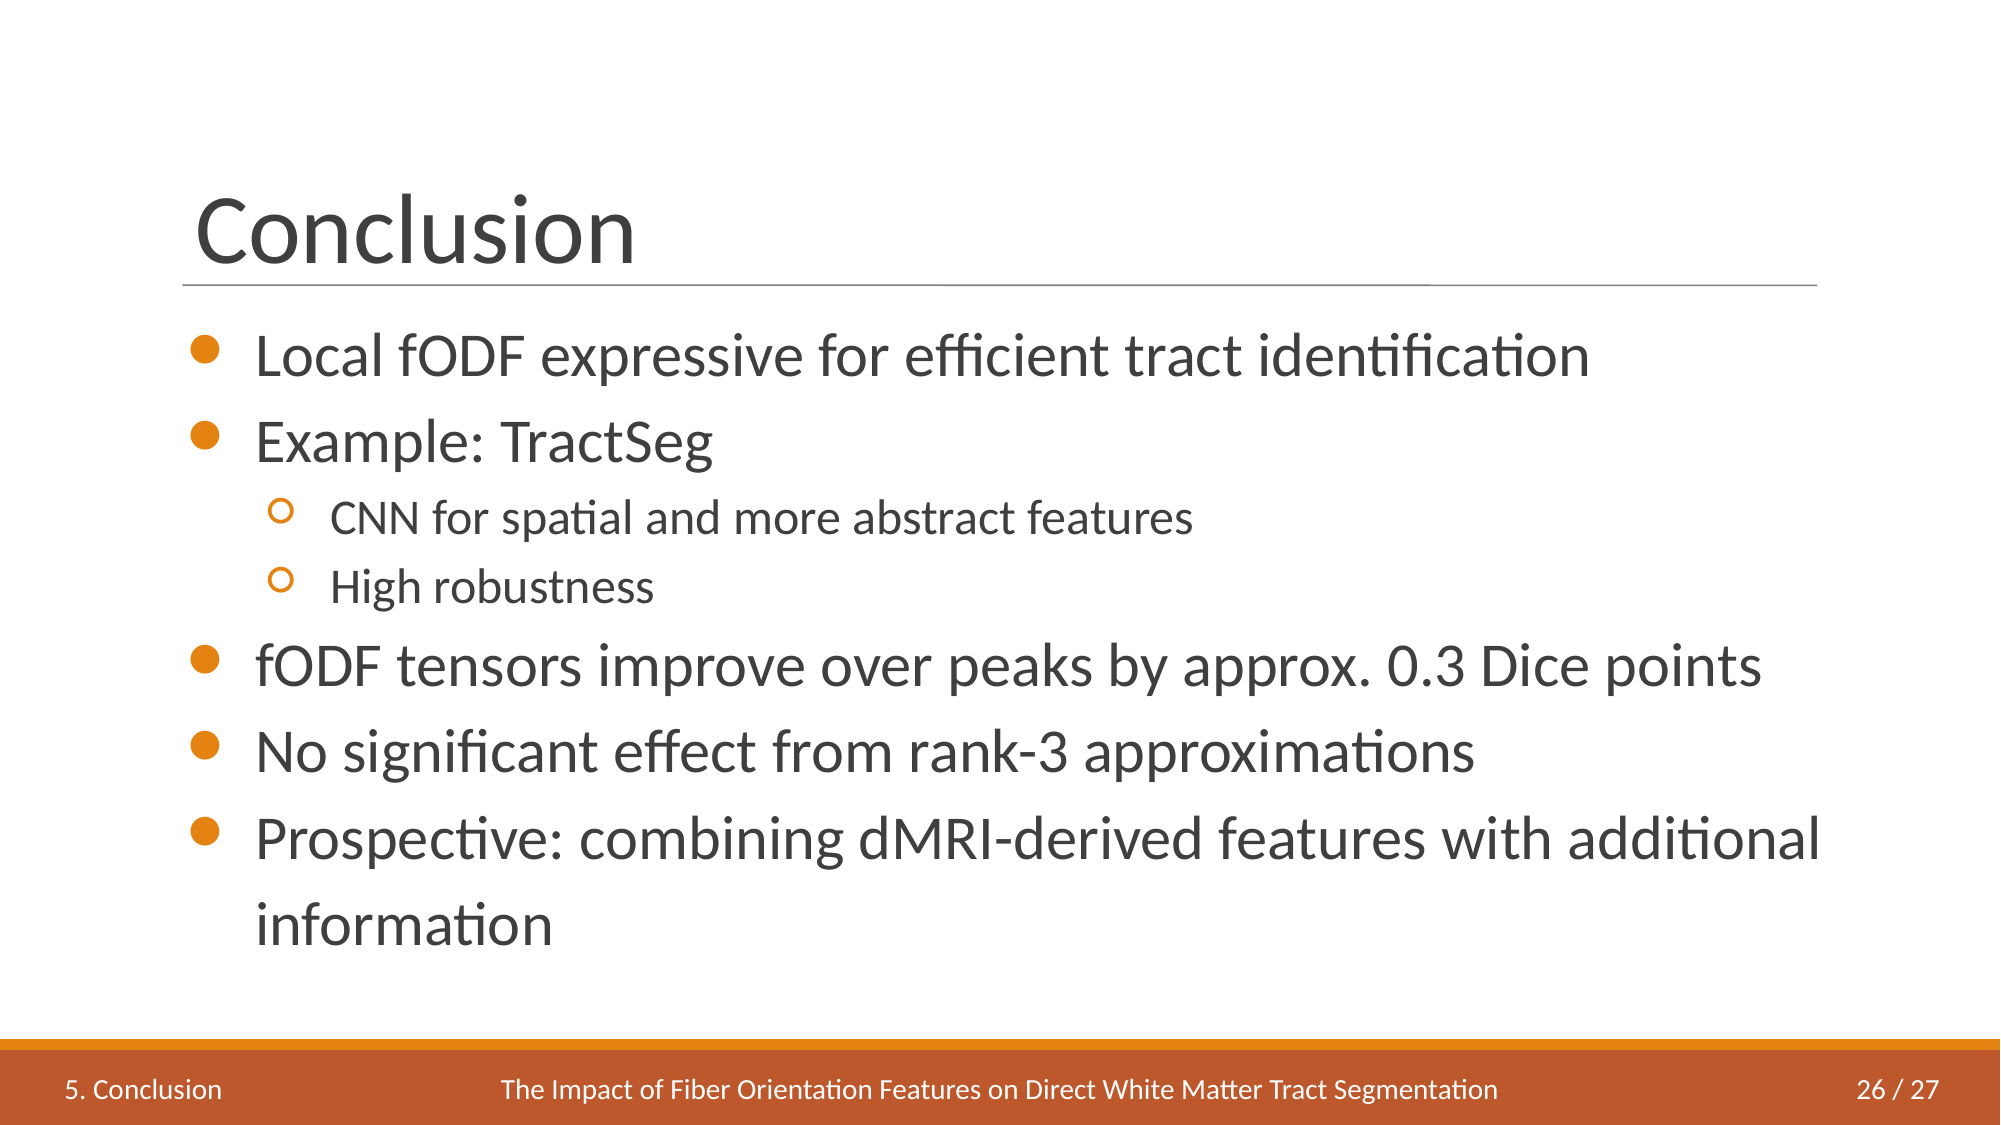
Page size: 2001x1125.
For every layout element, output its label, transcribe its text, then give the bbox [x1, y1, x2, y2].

slide_number 5. Conclusion [49, 753, 356, 1125]
slide_number The Impact of Fiber Orientation Features on Direct White Matter Tract Segmentation [392, 753, 1608, 1125]
title Conclusion [180, 114, 1830, 302]
slide_number 1 / 27 [1741, 753, 1962, 1125]
list Local fODF expressive for efficient tract identification Example: TractSeg CNN for spatial and more abstract features High robustness fODF tensors improve over peaks by approx. 0.3 Dice points No significant effect from rank-3 approximations Prospective: combining dMRI-derived features with additional information [180, 302, 1830, 958]
